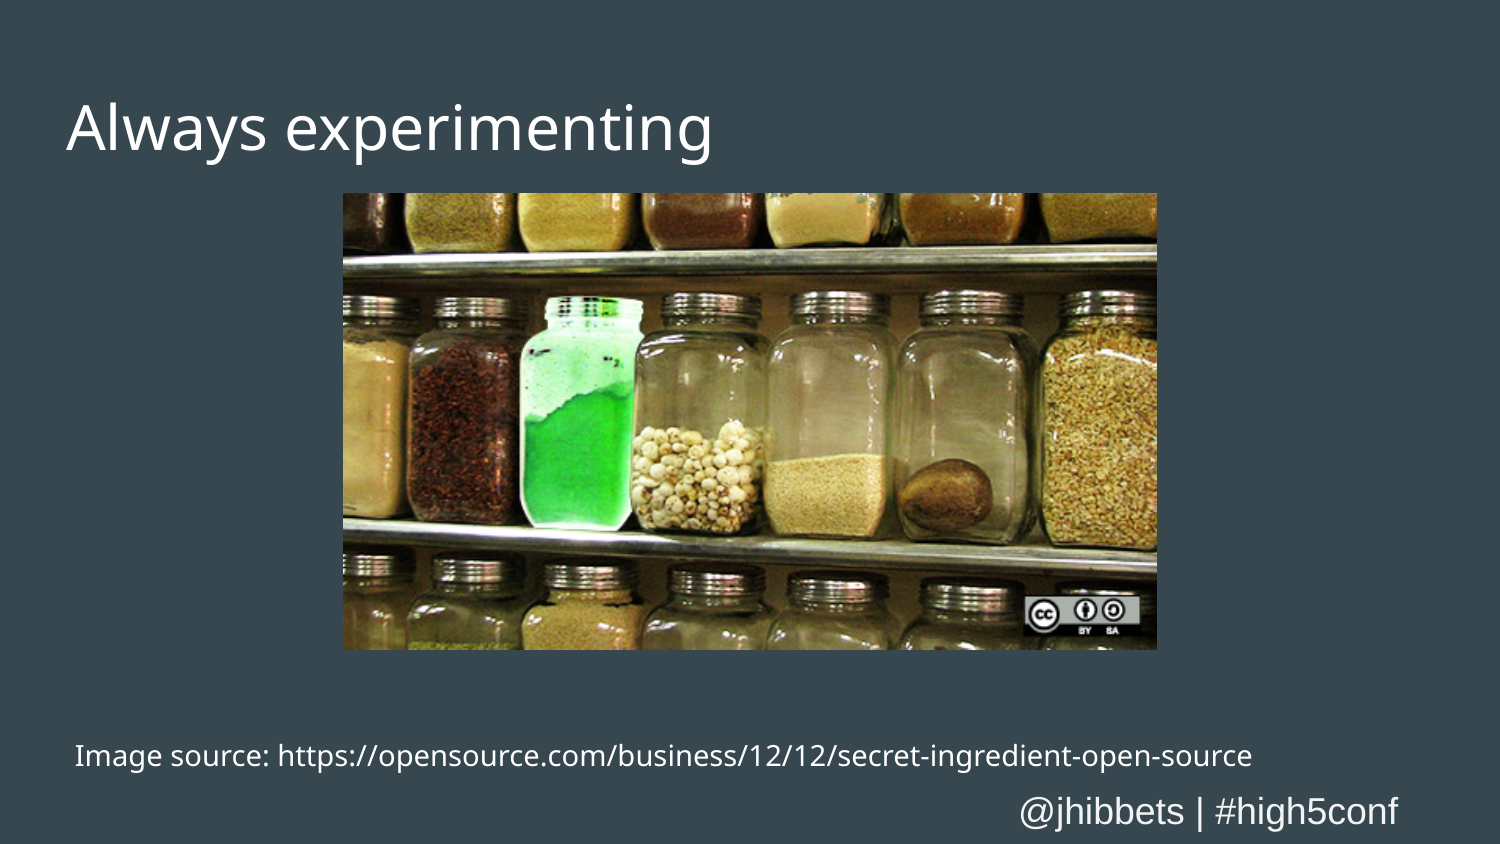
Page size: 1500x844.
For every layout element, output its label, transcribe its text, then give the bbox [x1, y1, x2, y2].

picture [343, 193, 1157, 650]
text_box Image source: https://opensource.com/business/12/12/secret-ingredient-open-source [59, 722, 1360, 769]
title Always experimenting [51, 72, 1449, 167]
